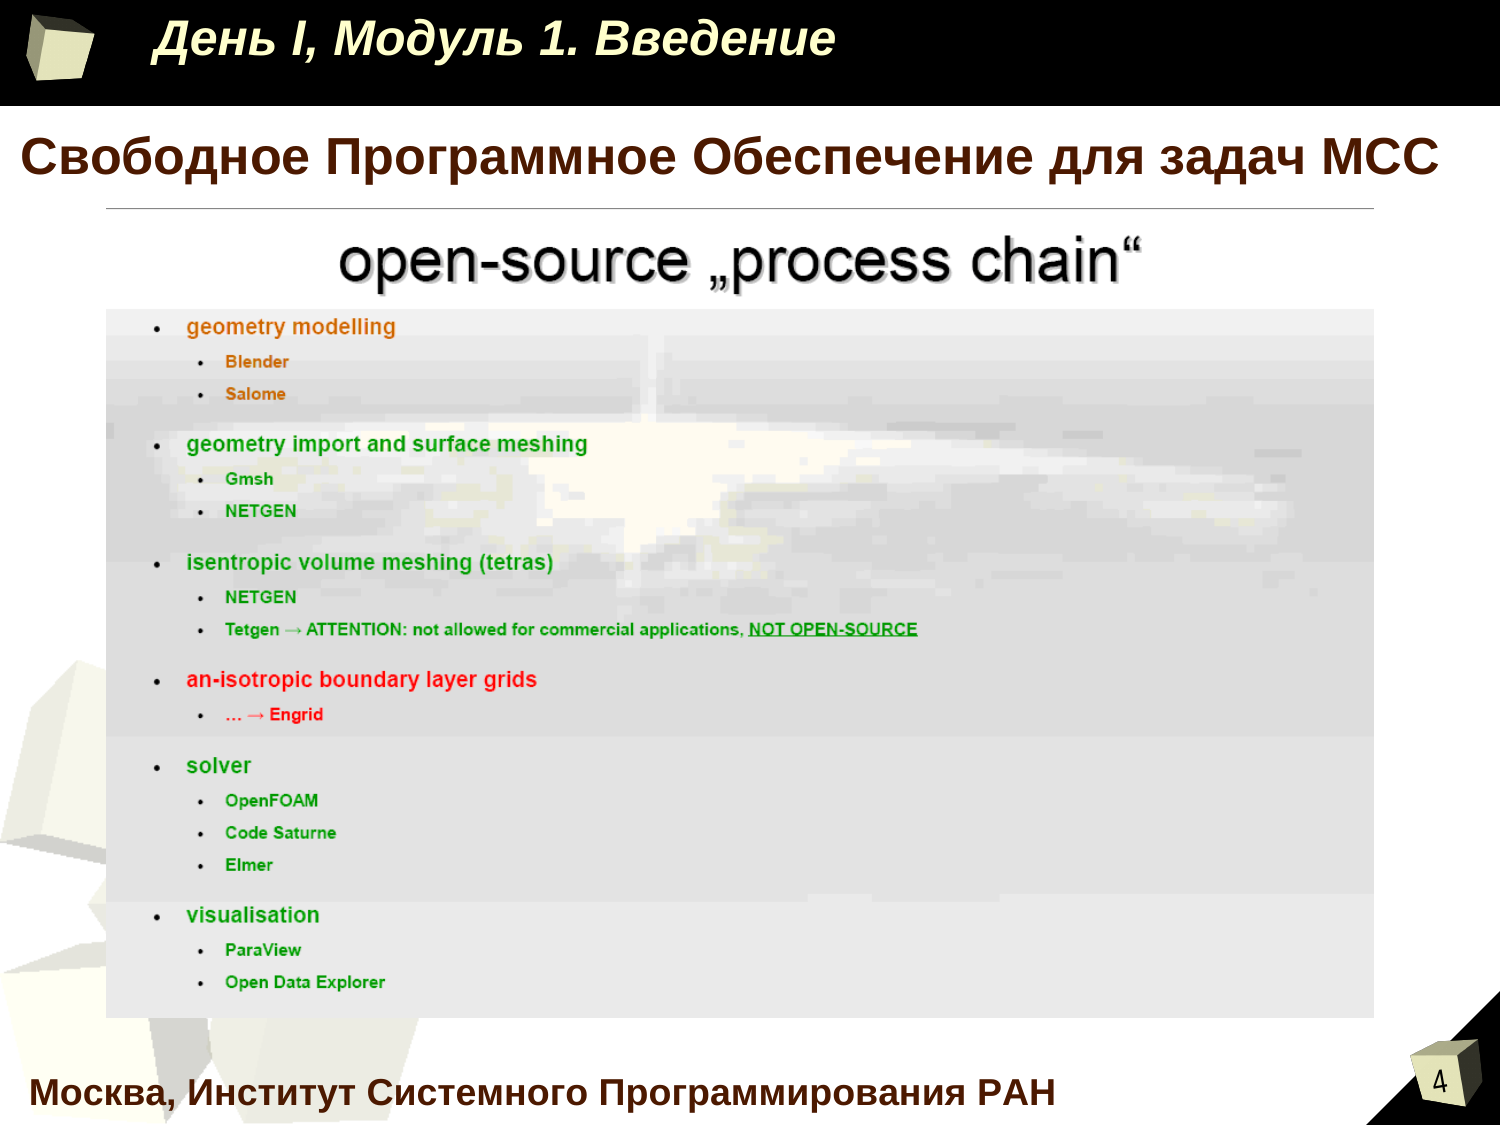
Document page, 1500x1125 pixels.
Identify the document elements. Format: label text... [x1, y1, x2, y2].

picture [0, 208, 1374, 1125]
text_box Свободное Программное Обеспечение для задач МСС [5, 115, 1500, 196]
picture [423, 1088, 433, 1102]
